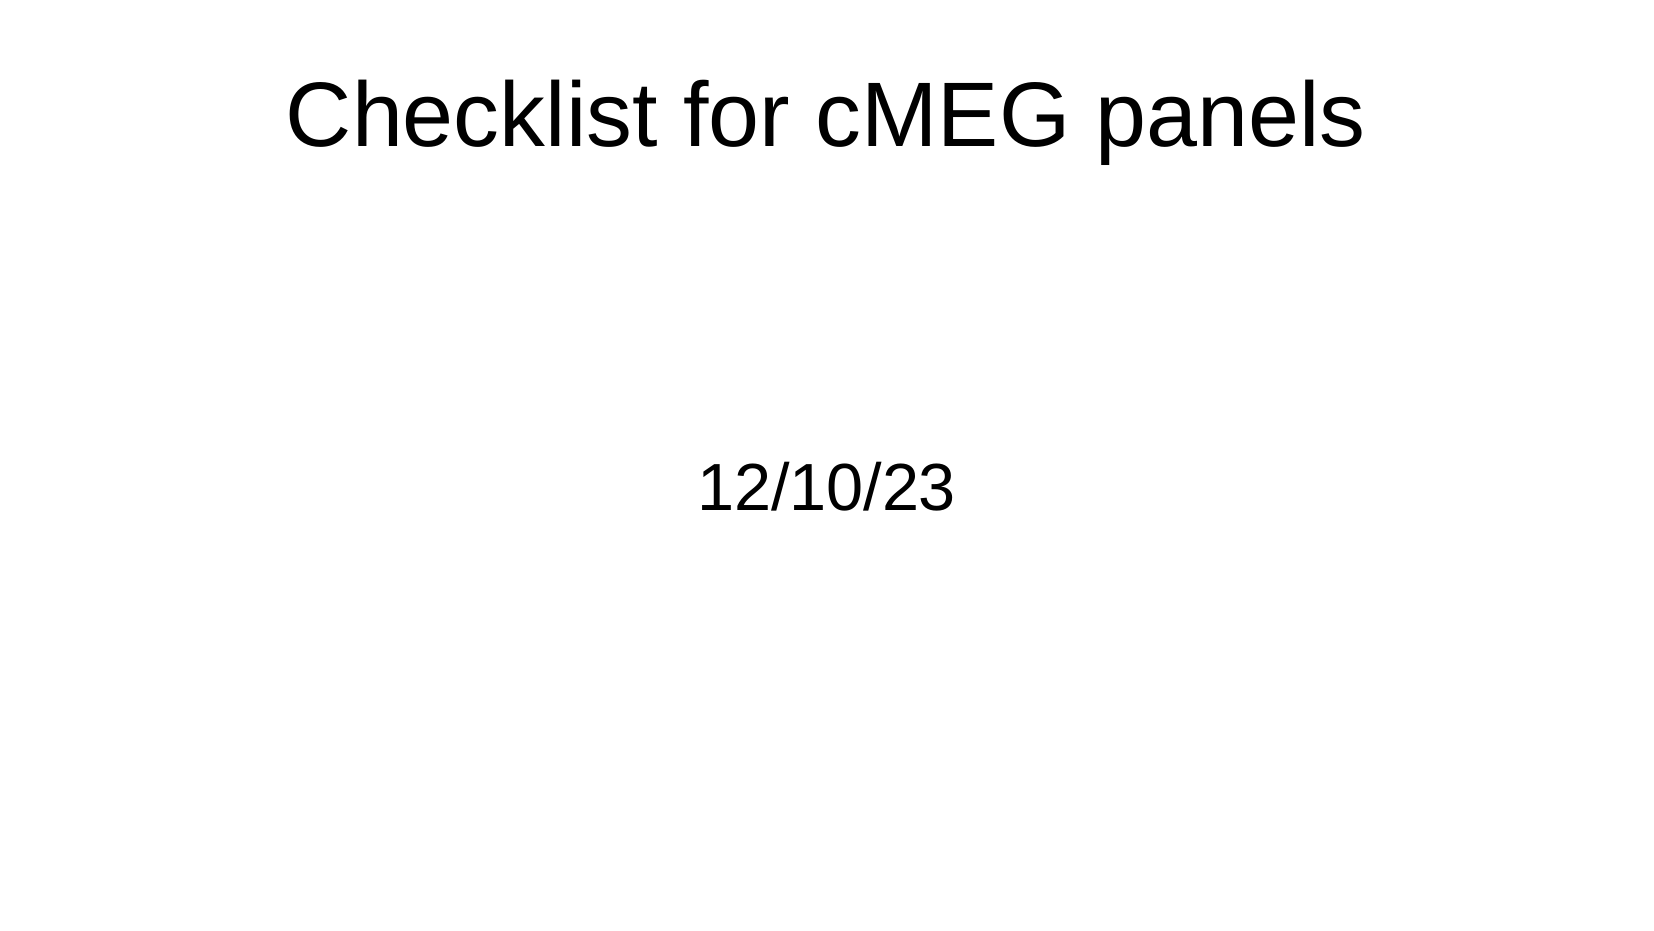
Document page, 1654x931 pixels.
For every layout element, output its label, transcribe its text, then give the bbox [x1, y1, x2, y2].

subtitle 12/10/23 [82, 217, 1571, 757]
title Checklist for cMEG panels [82, 37, 1571, 193]
